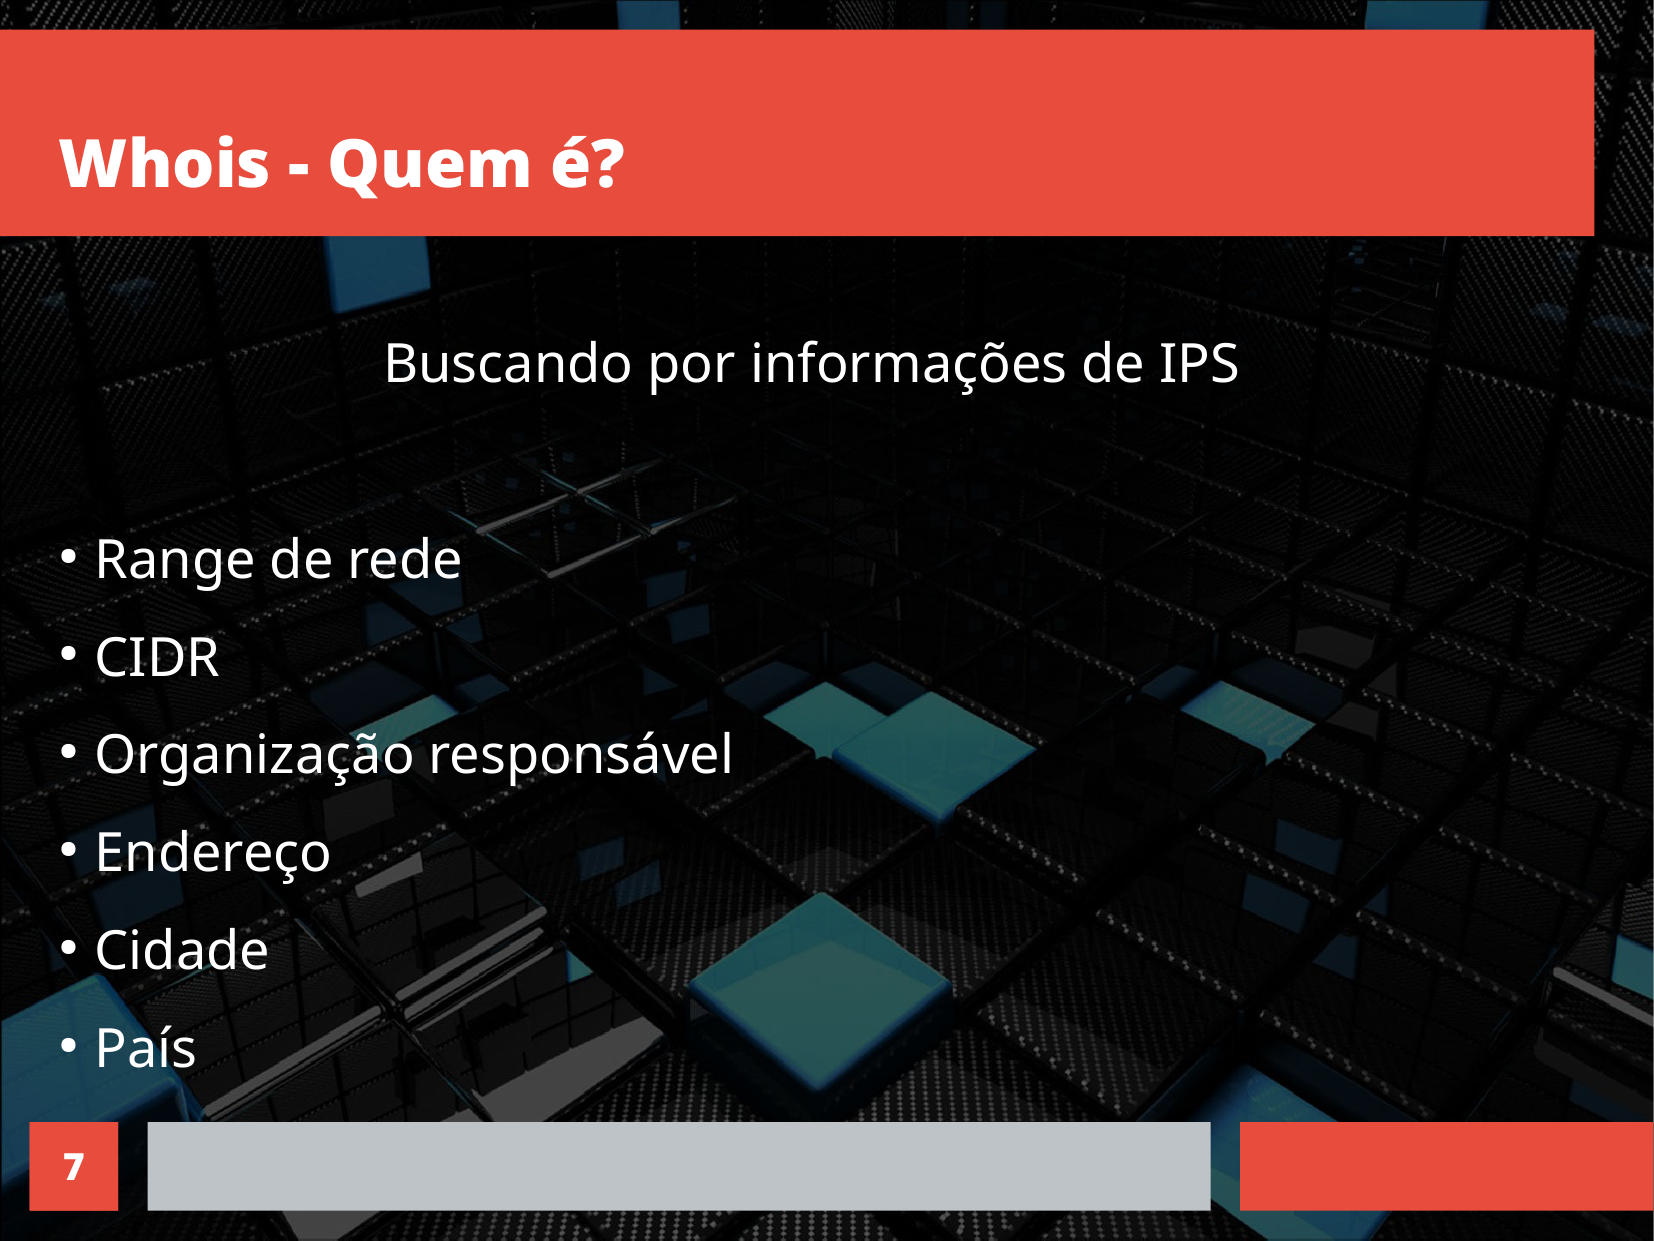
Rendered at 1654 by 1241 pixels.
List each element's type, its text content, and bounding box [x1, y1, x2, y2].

picture [0, 0, 1654, 1241]
list Buscando por informações de IPS Range de rede CIDR Organização responsável Endereço Cidade País [59, 324, 1565, 1093]
title Whois - Quem é? [59, 59, 1595, 207]
